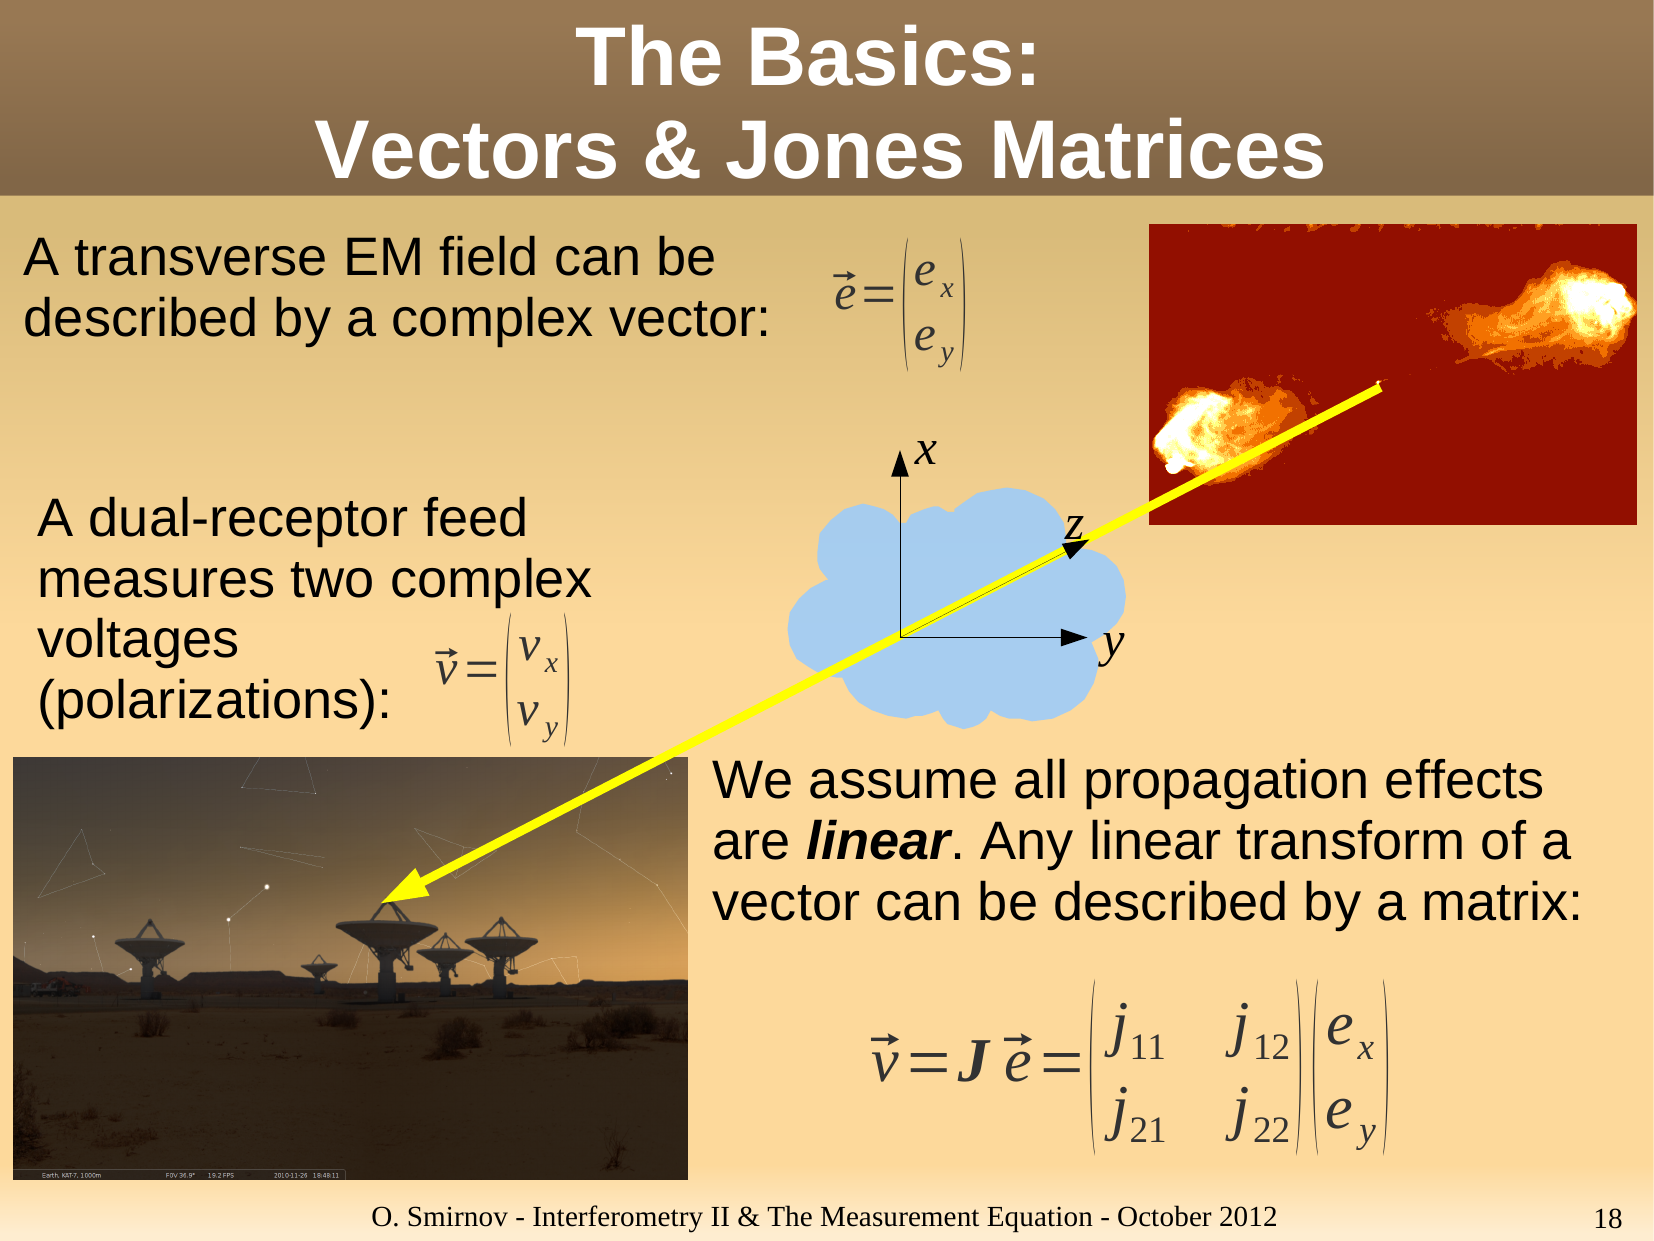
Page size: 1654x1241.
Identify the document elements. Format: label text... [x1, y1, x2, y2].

text_box y [1087, 604, 1163, 676]
list A dual-receptor feed measures two complex voltages (polarizations): [37, 487, 751, 801]
chart [427, 610, 578, 751]
text_box x [900, 412, 976, 488]
picture [0, 0, 1654, 1241]
chart [863, 235, 974, 376]
text_box [909, 558, 1126, 637]
text_box [901, 487, 1050, 629]
list A transverse EM field can be described by a complex vector: [23, 226, 863, 413]
list We assume all propagation effects are linear. Any linear transform of a vector can be described by a matrix: [712, 750, 1613, 1063]
text_box z [1050, 487, 1126, 558]
text_box [787, 503, 900, 672]
chart [862, 1063, 1397, 1160]
title The Basics: Vectors & Jones Matrices [76, 0, 1565, 208]
text_box [832, 638, 1096, 730]
